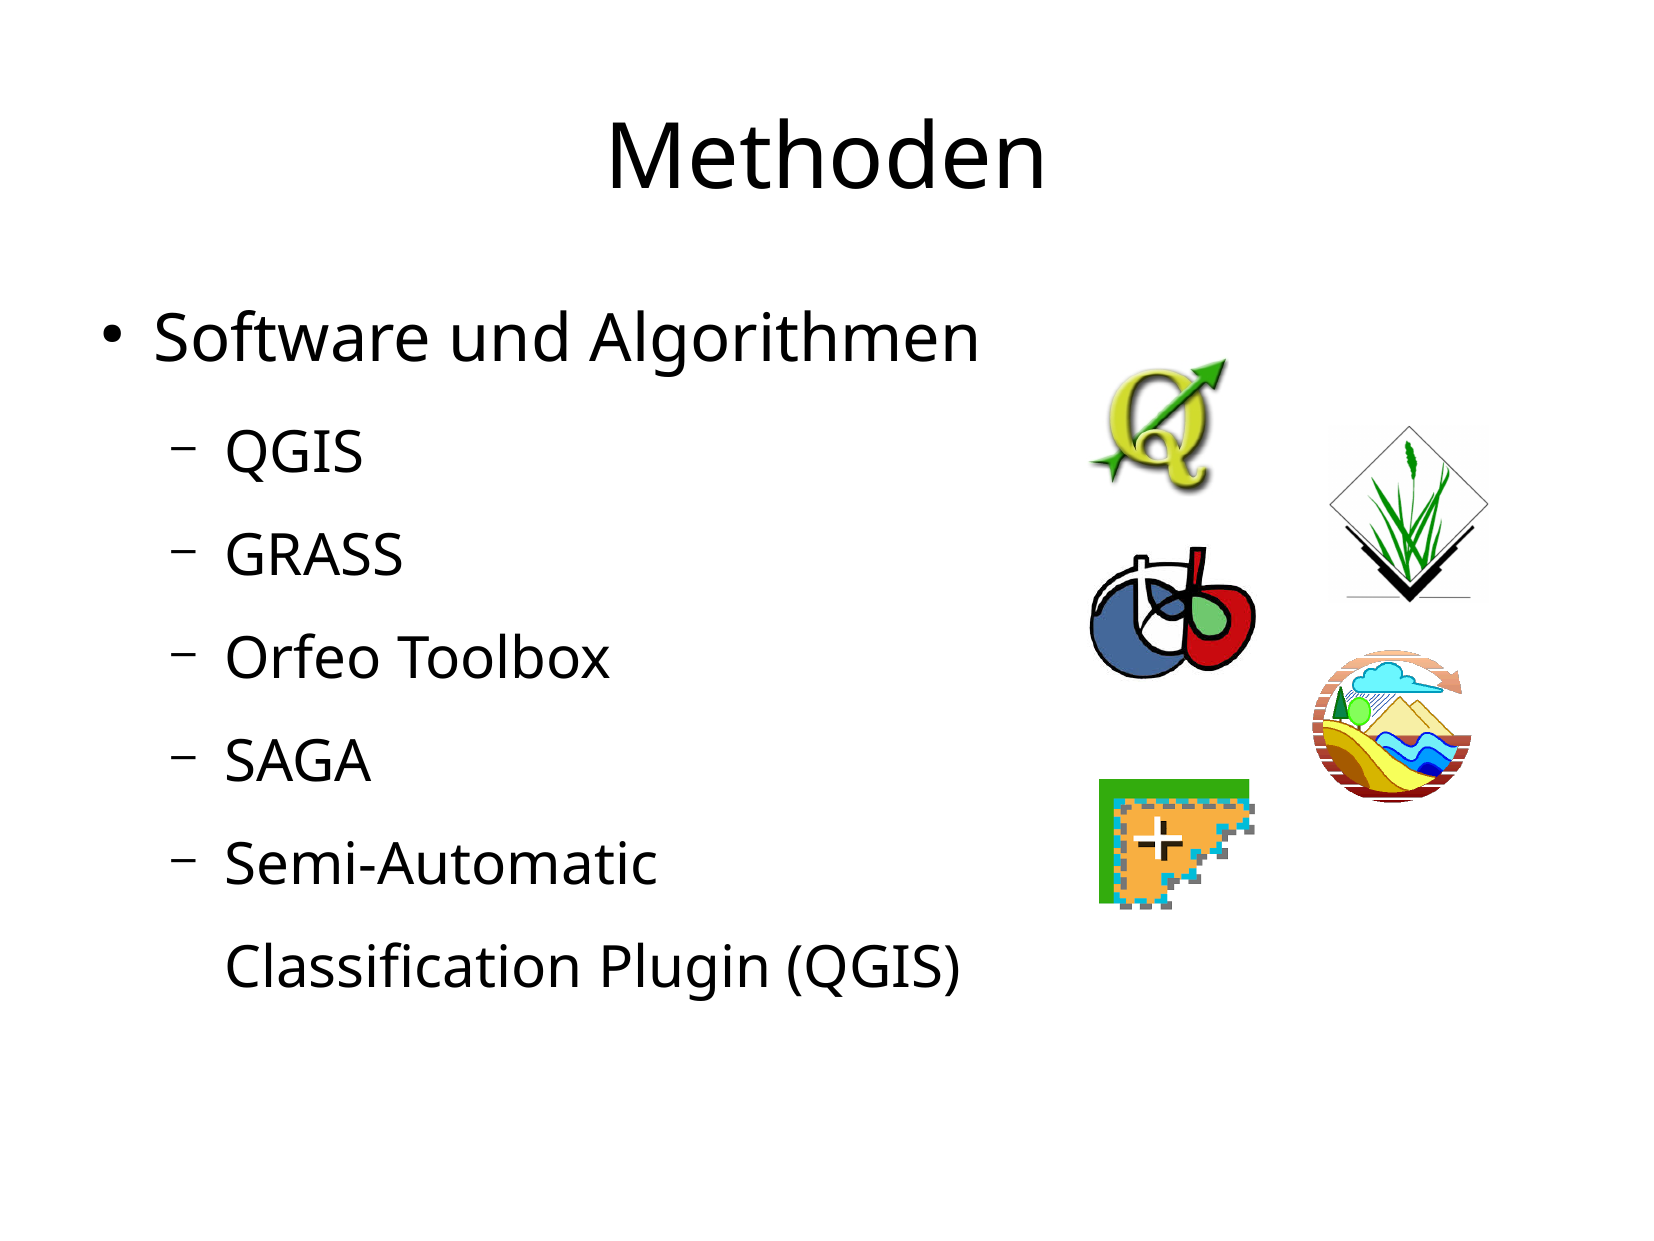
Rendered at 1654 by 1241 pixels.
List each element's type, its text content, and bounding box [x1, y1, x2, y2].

picture [1099, 779, 1264, 929]
list Software und Algorithmen QGIS GRASS Orfeo Toolbox SAGA Semi-Automatic Classification Plugin (QGIS) [82, 290, 1571, 1010]
picture [1328, 425, 1489, 603]
picture [1086, 354, 1229, 497]
title Methoden [82, 49, 1571, 257]
picture [1311, 649, 1473, 804]
picture [1080, 516, 1264, 709]
